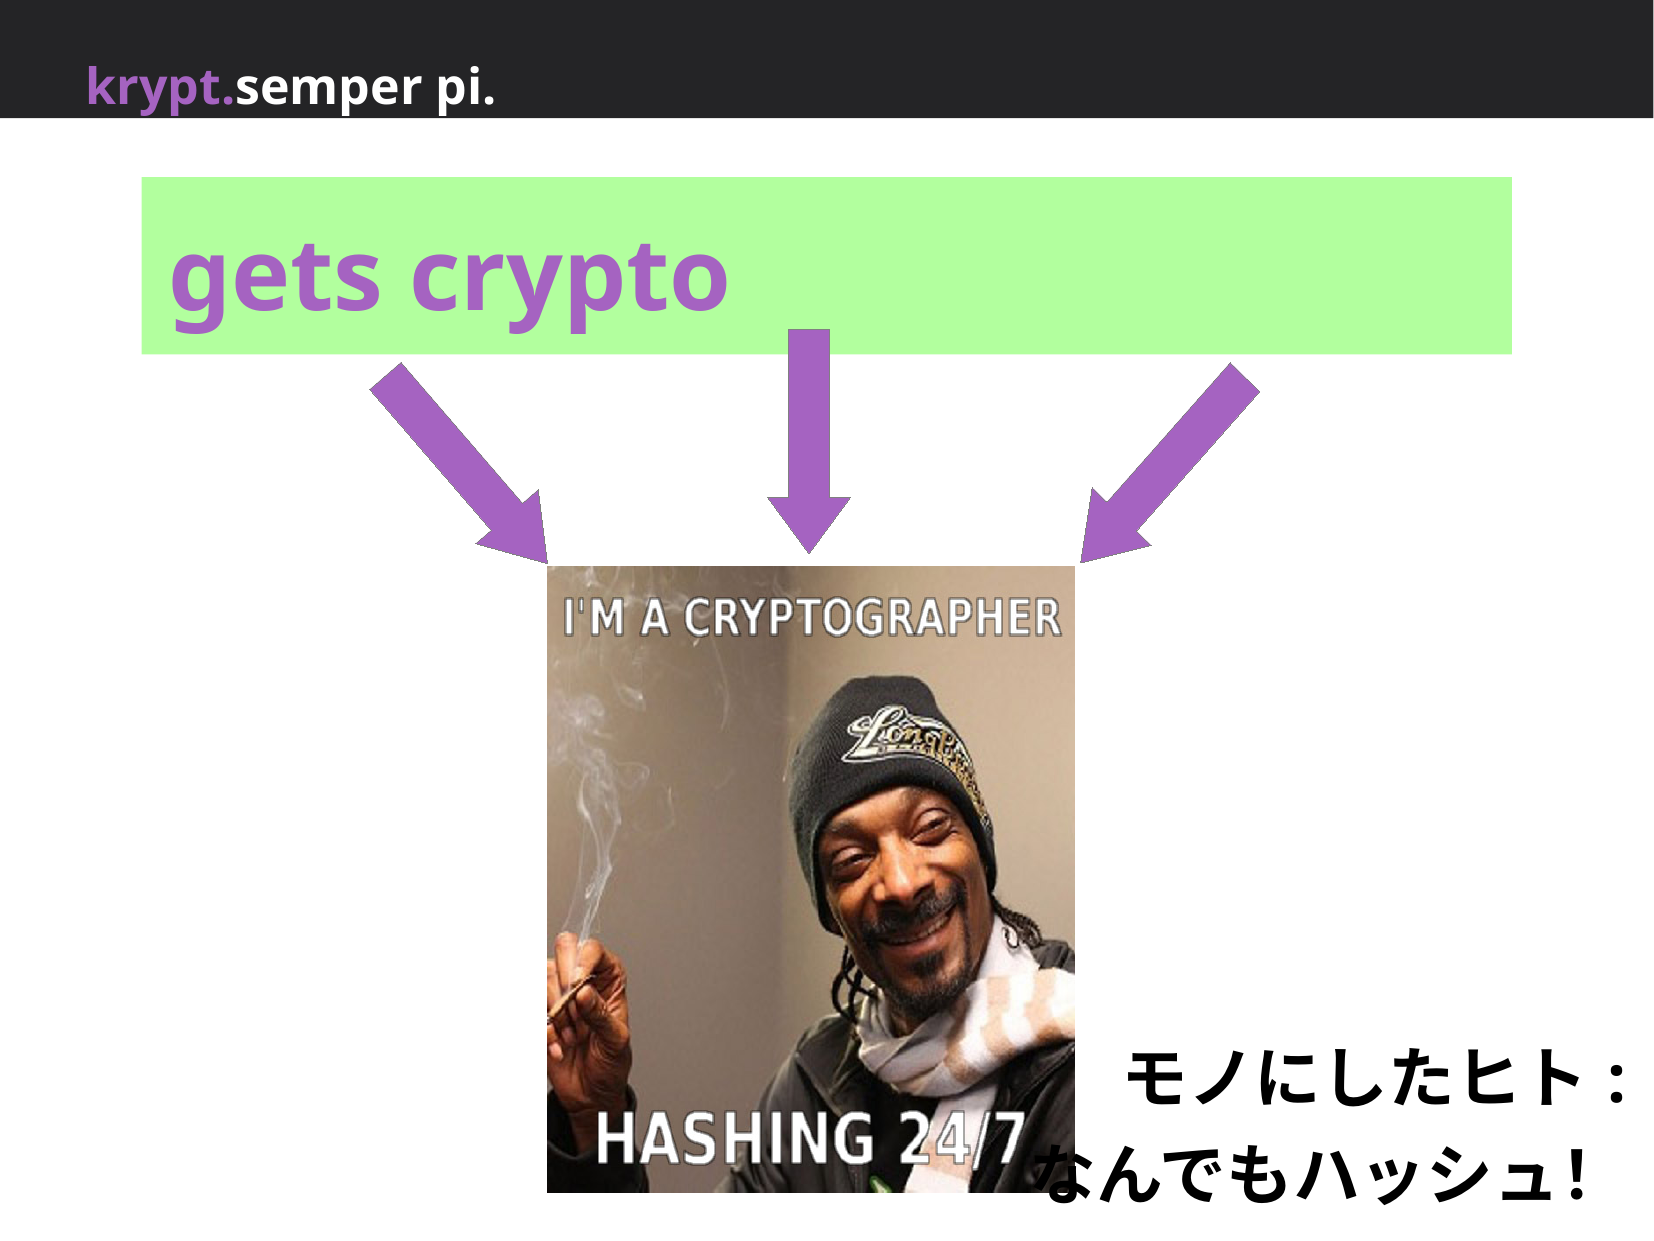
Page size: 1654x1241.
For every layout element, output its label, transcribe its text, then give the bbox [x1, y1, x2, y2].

picture [547, 566, 1075, 1015]
text_box [0, 0, 1654, 119]
text_box モノにしたヒト: なんでもハッシュ！ [295, 1015, 1642, 1229]
text_box krypt.semper pi. [70, 43, 544, 119]
text_box [141, 177, 1512, 1087]
text_box gets crypto [153, 195, 981, 331]
